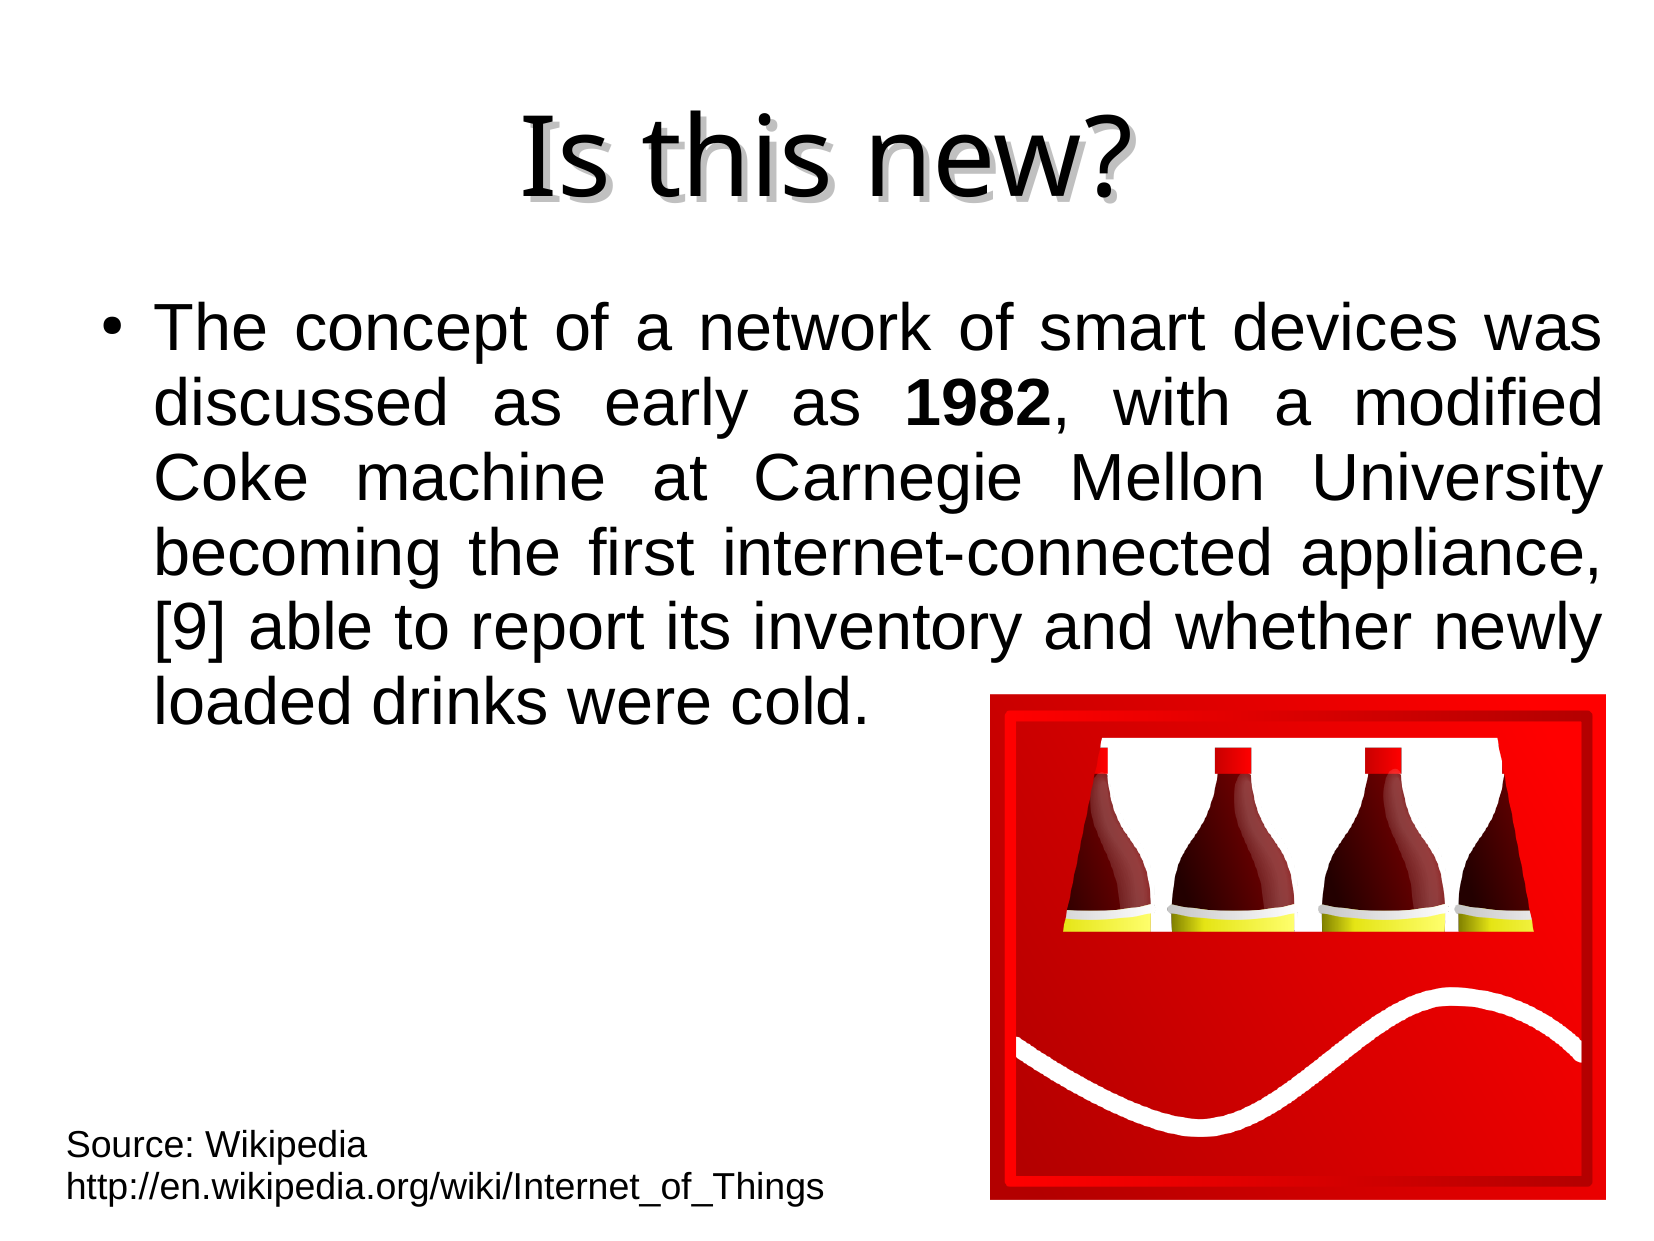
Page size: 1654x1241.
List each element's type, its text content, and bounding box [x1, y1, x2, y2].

text_box Source: Wikipedia http://en.wikipedia.org/wiki/Internet_of_Things [51, 1116, 841, 1216]
picture [990, 694, 1606, 1201]
list The concept of a network of smart devices was discussed as early as 1982, with a modified Coke machine at Carnegie Mellon University becoming the first internet-connected appliance,[9] able to report its inventory and whether newly loaded drinks were cold. [82, 290, 1606, 901]
title Is this new? [82, 49, 1571, 257]
